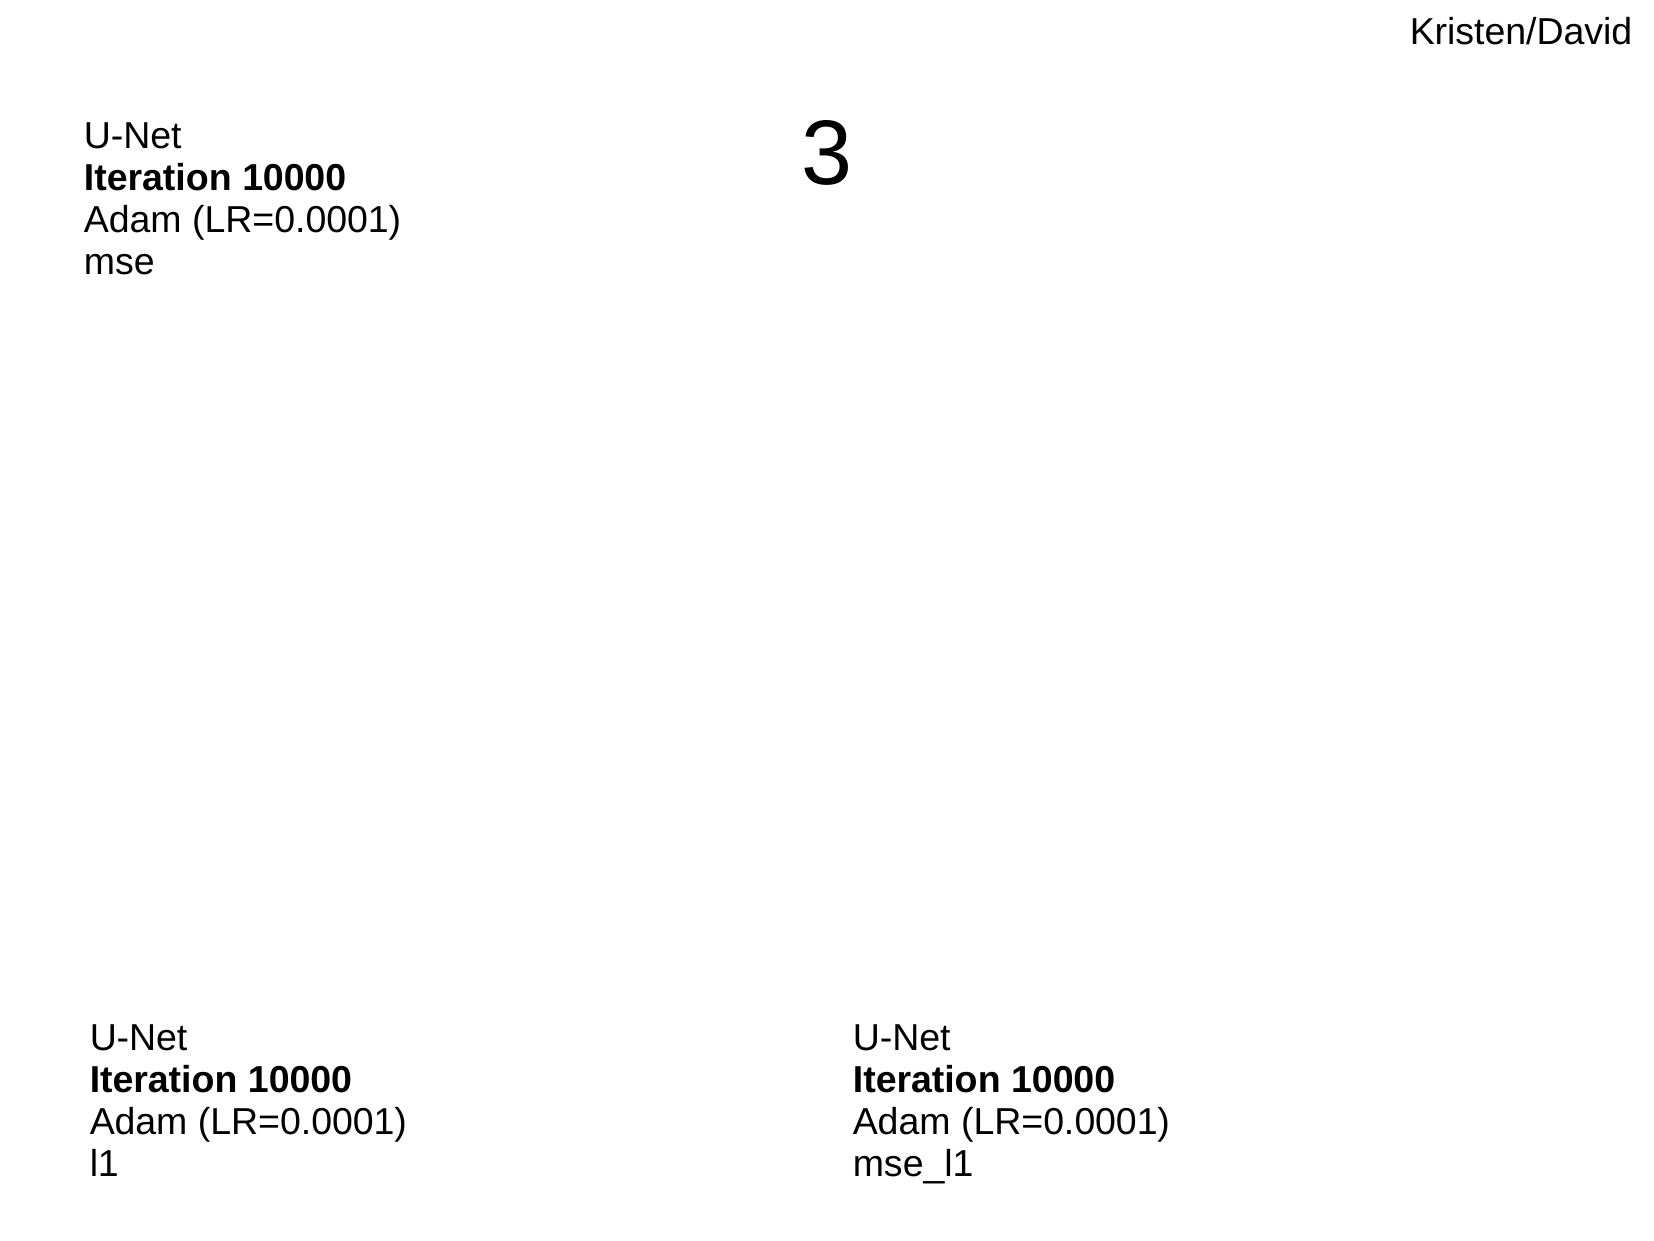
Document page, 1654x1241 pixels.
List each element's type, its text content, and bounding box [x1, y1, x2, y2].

text_box U-Net Iteration 10000 Adam (LR=0.0001) l1 [75, 1009, 422, 1192]
text_box U-Net Iteration 10000 Adam (LR=0.0001) mse [69, 107, 416, 291]
text_box Kristen/David [1395, 3, 1648, 61]
title 3 [82, 49, 1571, 257]
text_box U-Net Iteration 10000 Adam (LR=0.0001) mse_l1 [838, 1009, 1186, 1192]
